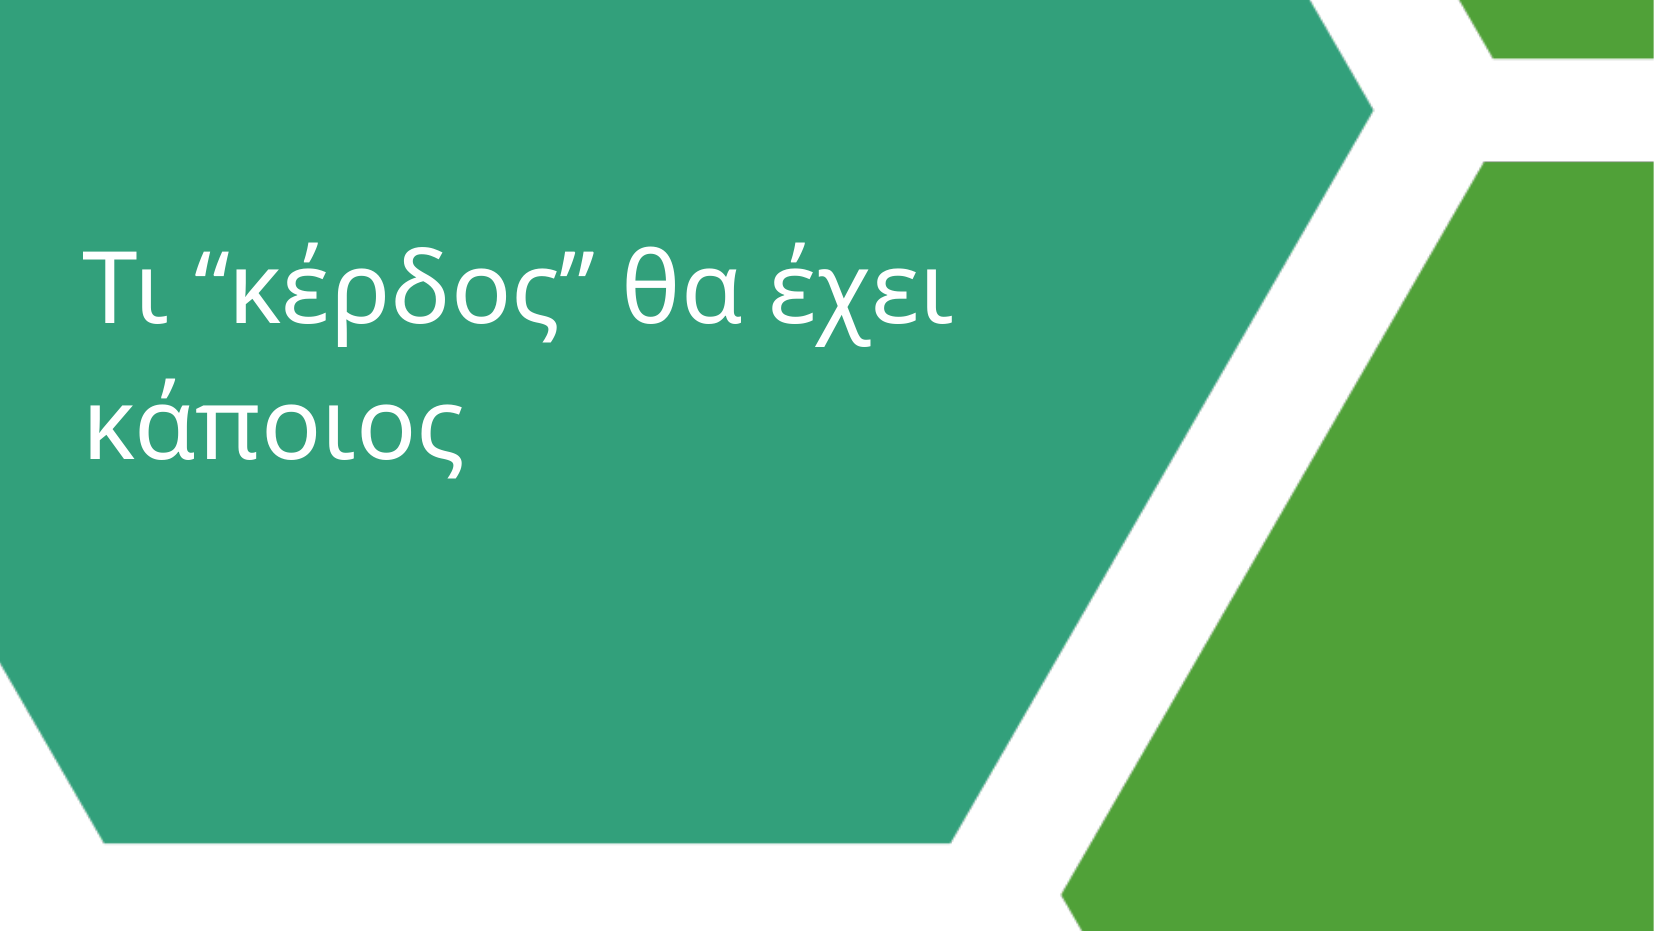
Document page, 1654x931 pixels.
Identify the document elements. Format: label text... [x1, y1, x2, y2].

title Τι “κέρδος” θα έχει κάποιος [82, 219, 1218, 486]
picture [0, 0, 1654, 931]
